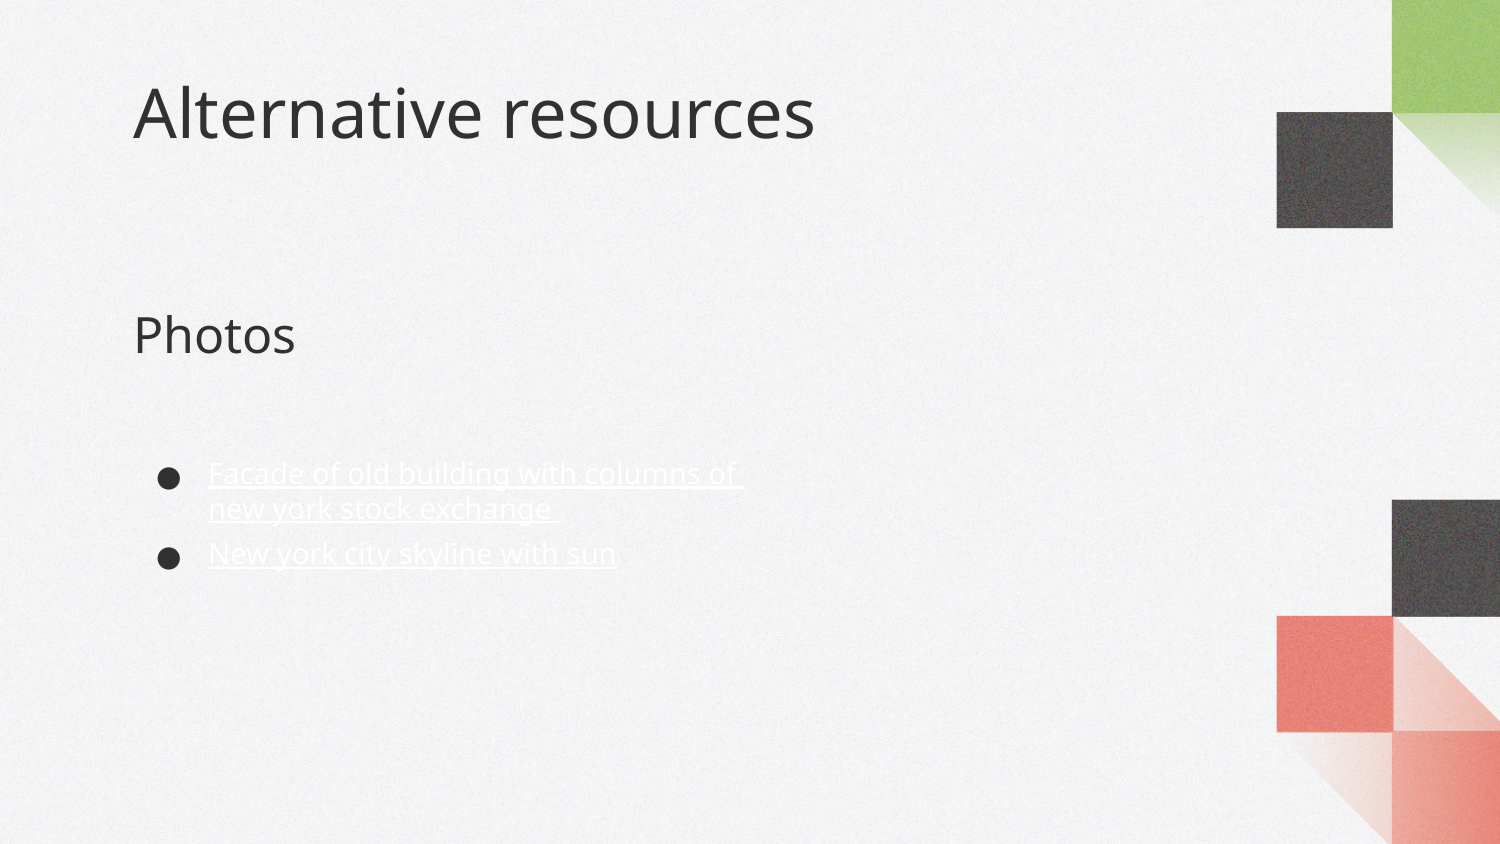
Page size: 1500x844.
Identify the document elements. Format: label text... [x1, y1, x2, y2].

title Alternative resources [118, 63, 1159, 158]
picture [0, 0, 1500, 844]
subtitle Facade of old building with columns of new york stock exchange New york city skyline with sun [118, 376, 779, 613]
title Photos [118, 290, 445, 377]
